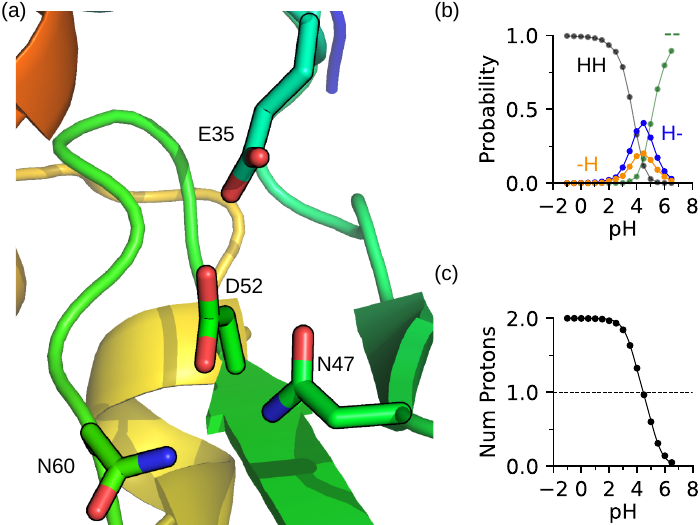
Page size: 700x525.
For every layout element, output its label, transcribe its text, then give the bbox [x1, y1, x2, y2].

text_box -- [648, 9, 697, 55]
picture [15, 11, 434, 525]
text_box H- [646, 111, 699, 153]
text_box D52 [210, 264, 279, 306]
picture [477, 26, 700, 241]
text_box -H [561, 142, 622, 184]
picture [478, 309, 700, 524]
text_box E35 [182, 113, 251, 154]
text_box (b) [419, 0, 480, 30]
text_box N60 [22, 444, 91, 486]
text_box N47 [301, 343, 371, 384]
text_box (c) [419, 252, 480, 293]
text_box HH [561, 44, 629, 85]
text_box (a) [0, 0, 46, 30]
